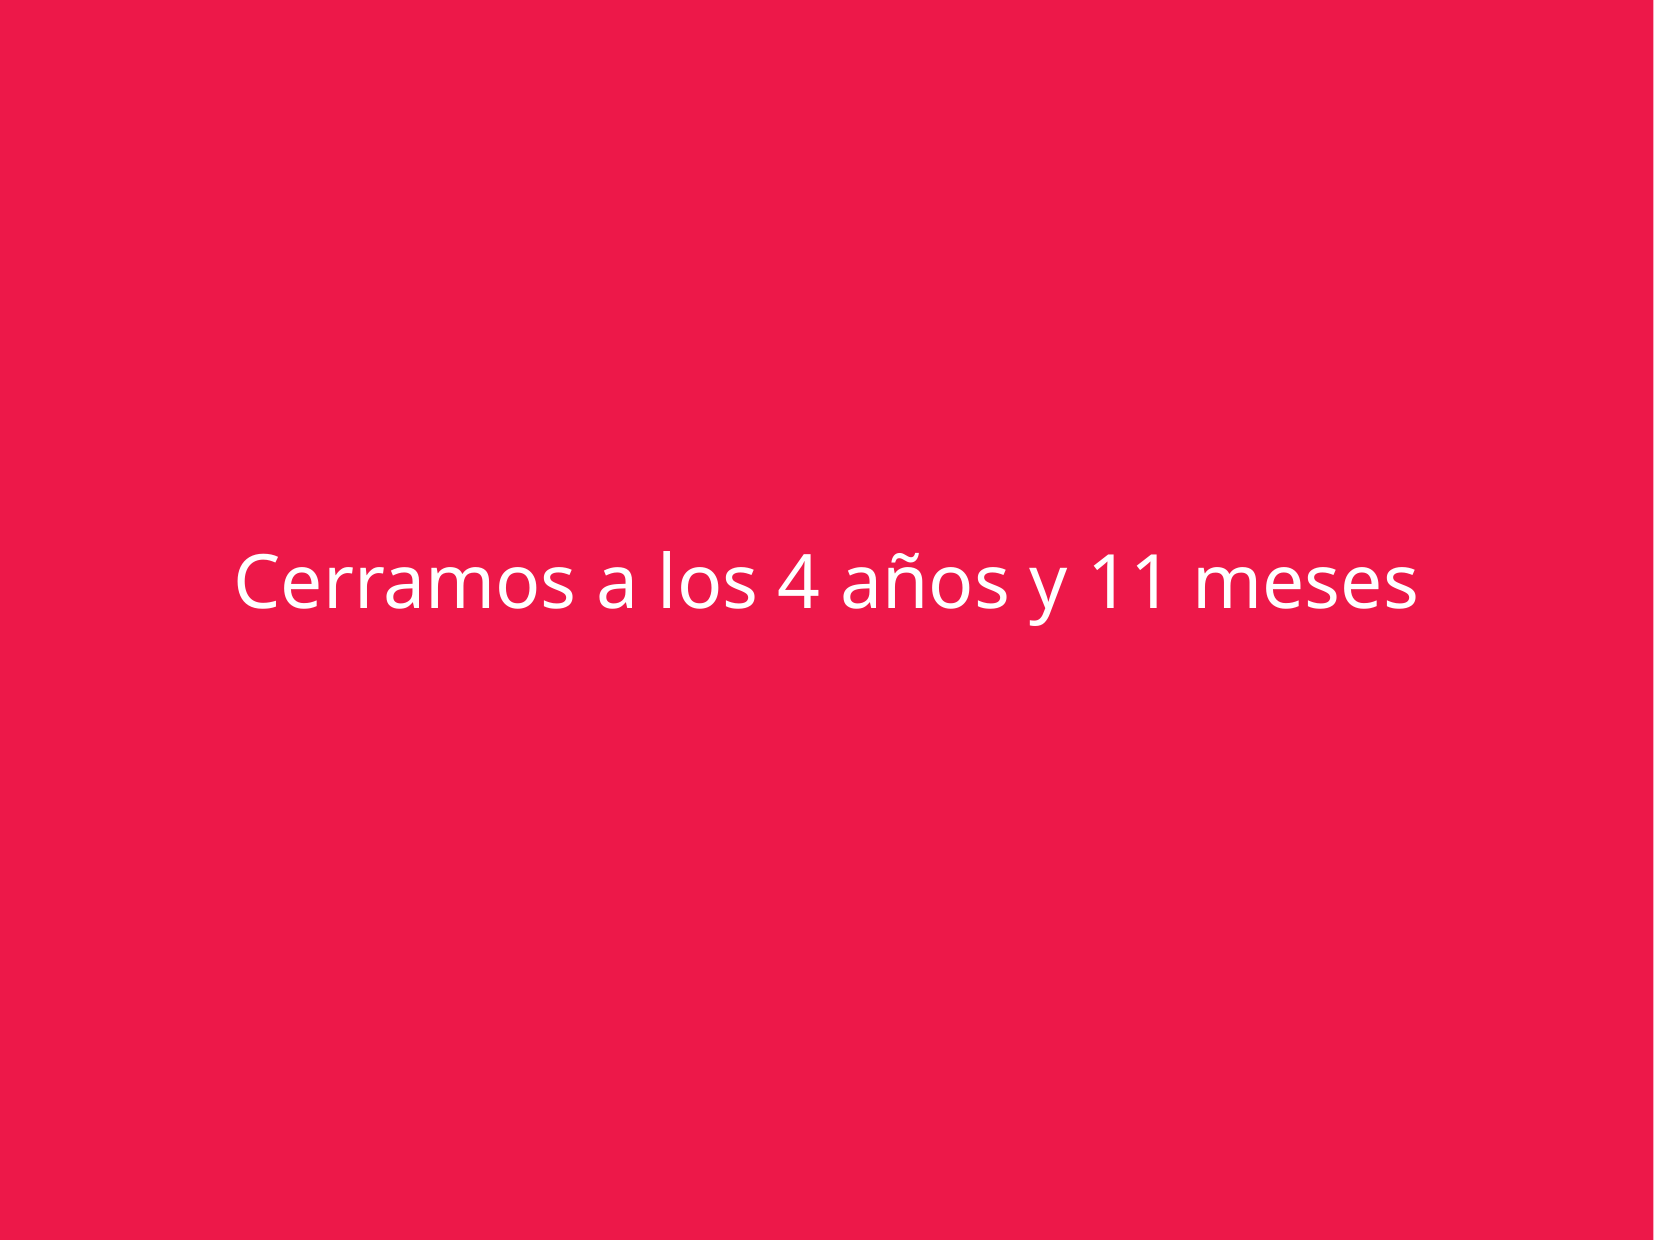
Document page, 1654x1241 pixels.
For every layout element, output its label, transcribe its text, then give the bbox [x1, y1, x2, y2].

subtitle Cerramos a los 4 años y 11 meses [82, 56, 1571, 1102]
